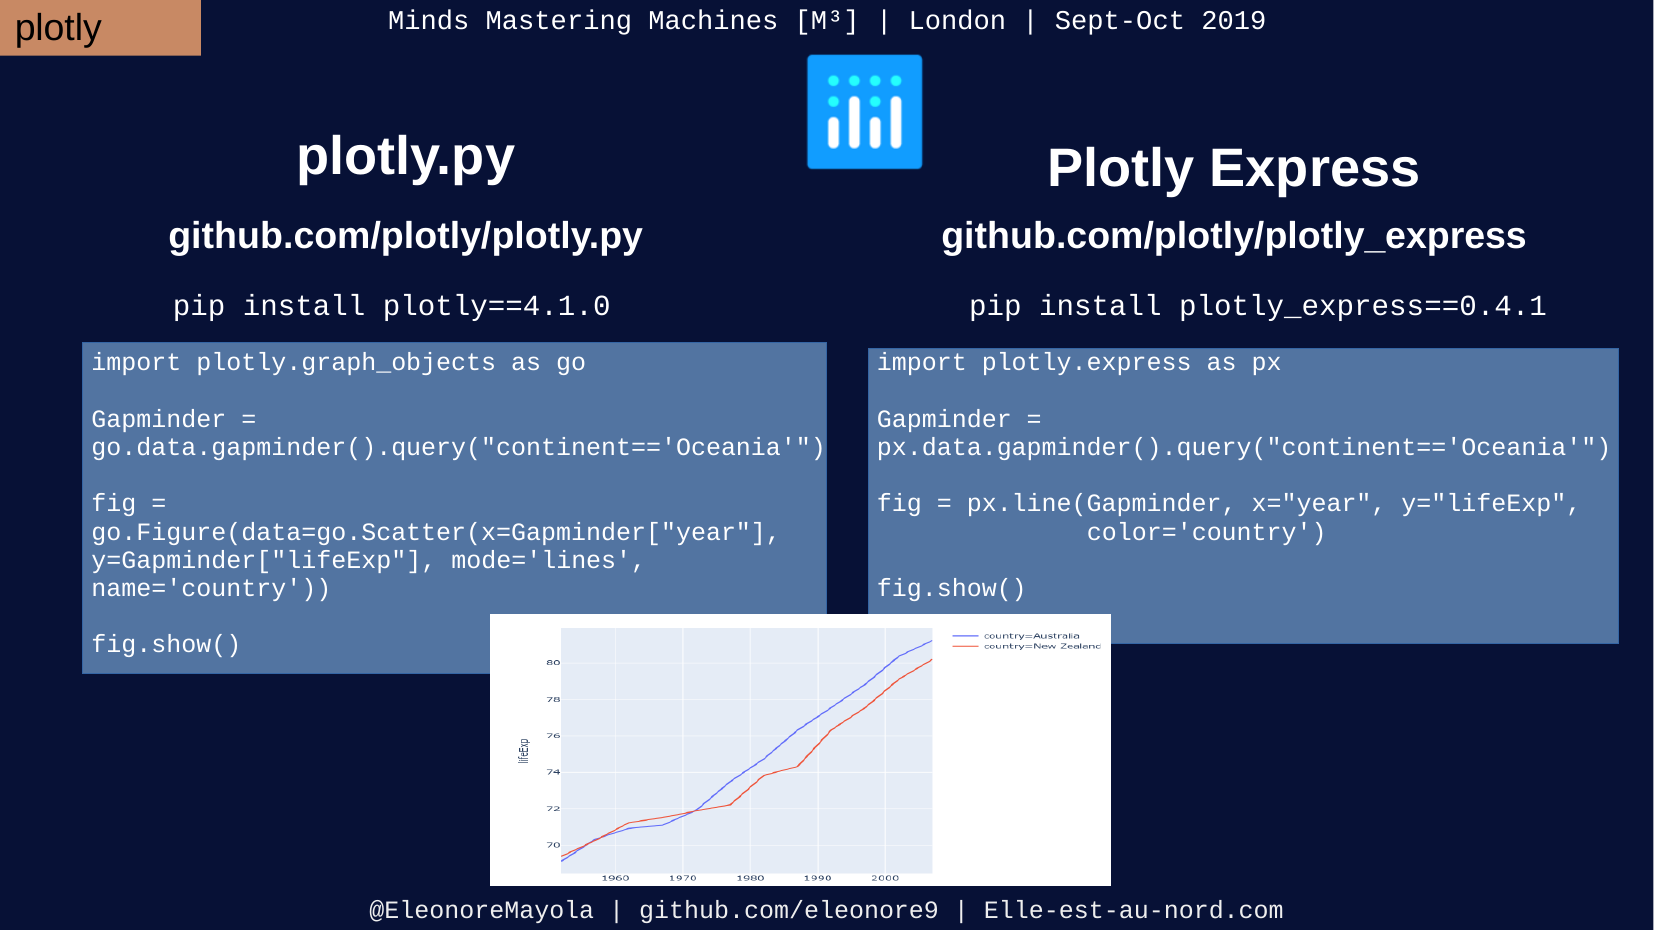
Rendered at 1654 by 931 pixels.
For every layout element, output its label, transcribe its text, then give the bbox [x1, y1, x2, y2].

picture [490, 614, 1111, 886]
picture [737, 34, 993, 178]
text_box import plotly.express as px Gapminder = px.data.gapminder().query("continent=='Oceania'") fig = px.line(Gapminder, x="year", y="lifeExp", color='country') fig.show() [863, 342, 1642, 668]
text_box pip install plotly==4.1.0 [158, 283, 655, 342]
text_box Plotly Express [1006, 129, 1462, 206]
text_box github.com/plotly/plotly_express [926, 206, 1543, 278]
text_box pip install plotly_express==0.4.1 [921, 283, 1595, 342]
text_box github.com/plotly/plotly.py [153, 206, 659, 264]
text_box plotly.py [276, 118, 537, 206]
text_box Minds Mastering Machines [M³] | London | Sept-Oct 2019 [265, 0, 1388, 60]
text_box @EleonoreMayola | github.com/eleonore9 | Elle-est-au-nord.com [295, 862, 1359, 931]
text_box import plotly.graph_objects as go Gapminder = go.data.gapminder().query("continent=='Oceania'") fig = go.Figure(data=go.Scatter(x=Gapminder["year"], y=Gapminder["lifeExp"], mode='lines', name='country')) fig.show() [76, 342, 863, 697]
text_box plotly [0, 0, 201, 56]
